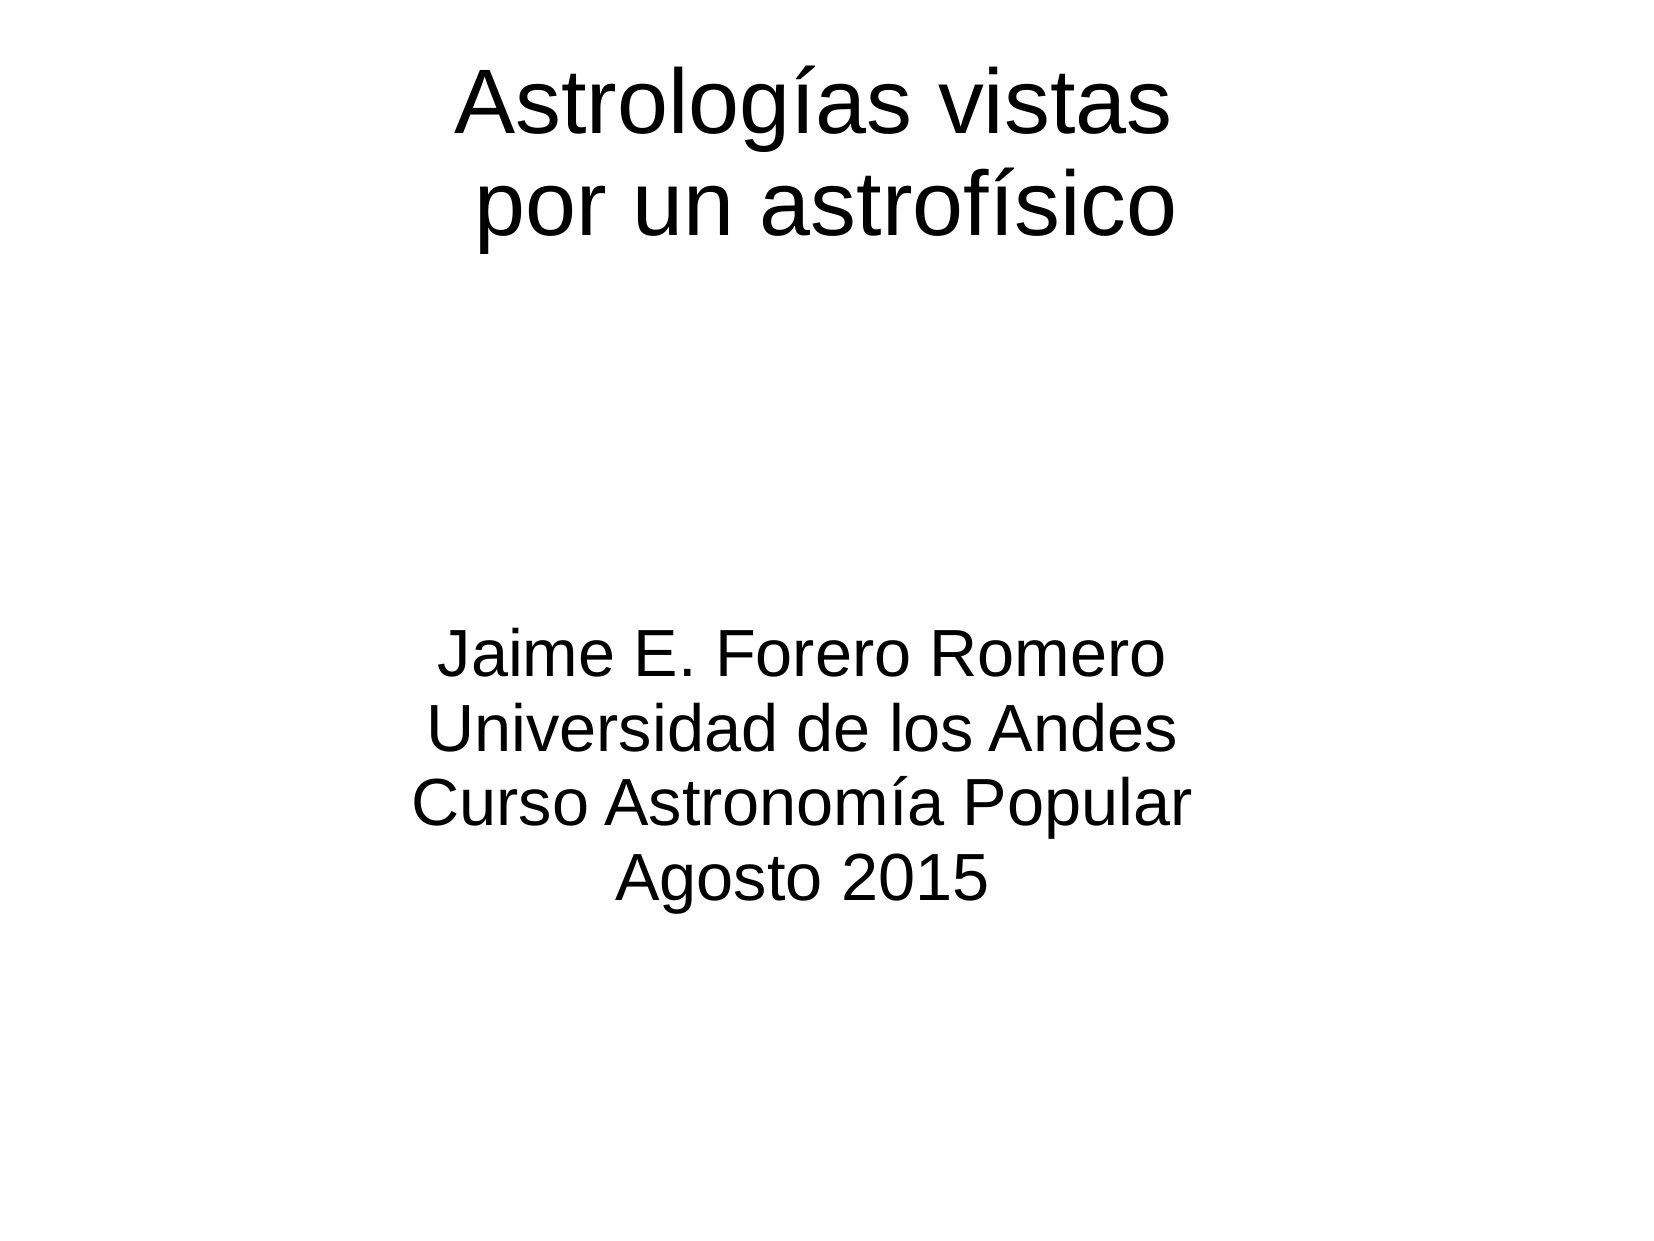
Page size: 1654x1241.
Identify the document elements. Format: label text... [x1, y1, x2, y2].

subtitle Jaime E. Forero Romero Universidad de los Andes Curso Astronomía Popular Agosto 2015 [74, 405, 1531, 1126]
title Astrologías vistas por un astrofísico [82, 49, 1571, 257]
